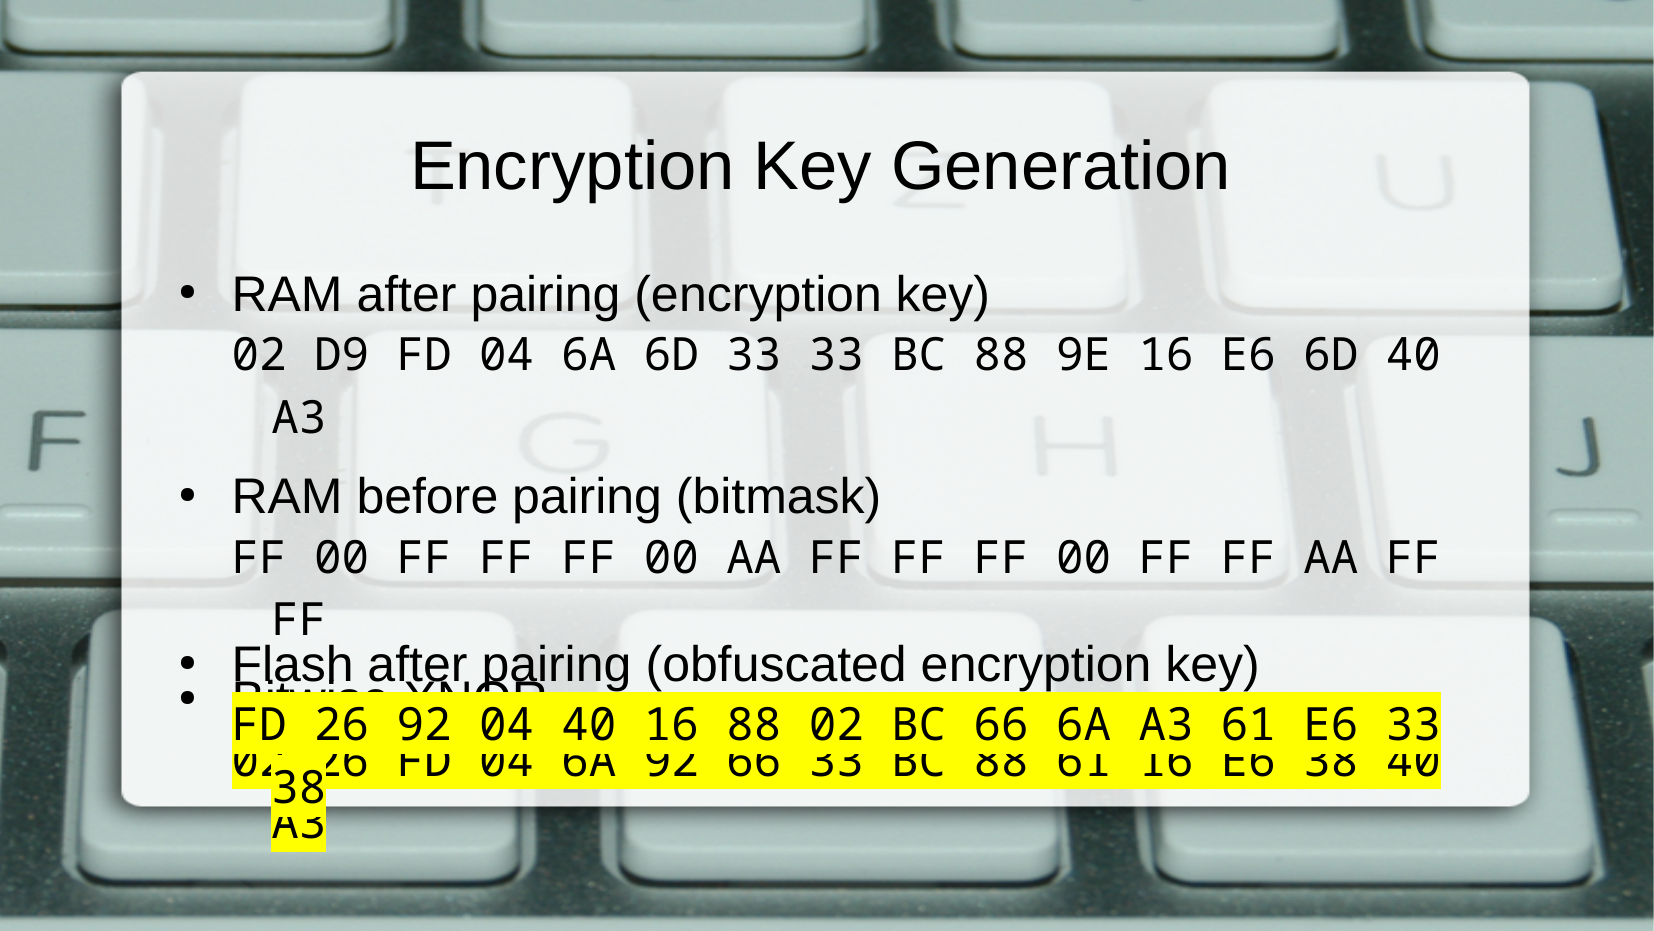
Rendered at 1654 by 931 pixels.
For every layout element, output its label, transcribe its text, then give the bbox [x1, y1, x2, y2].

picture [0, 0, 1654, 931]
list RAM after pairing (encryption key) 02 D9 FD 04 6A 6D 33 33 BC 88 9E 16 E6 6D 40 A3 RAM before pairing (bitmask) FF 00 FF FF FF 00 AA FF FF FF 00 FF FF AA FF FF Bitwise XNOR 02 26 FD 04 6A 92 66 33 BC 88 61 16 E6 38 40 A3 [147, 265, 1506, 615]
list Flash after pairing (obfuscated encryption key) FD 26 92 04 40 16 88 02 BC 66 6A A3 61 E6 33 38 [147, 636, 1506, 894]
title Encryption Key Generation [135, 88, 1506, 244]
